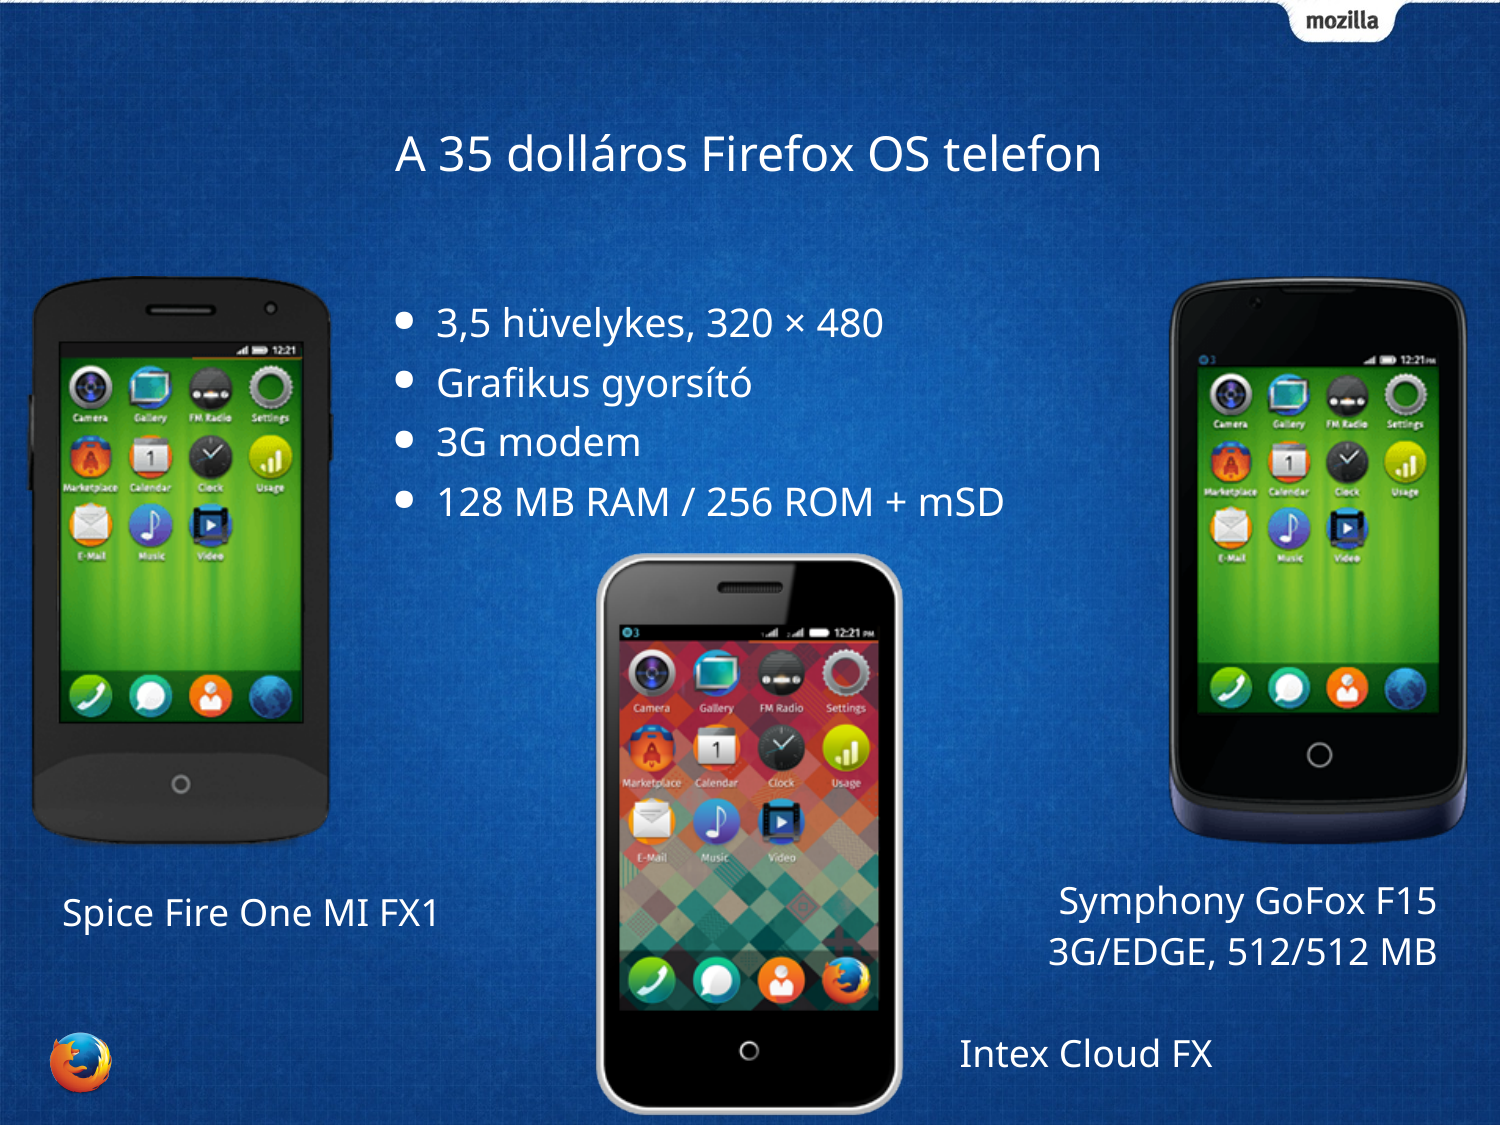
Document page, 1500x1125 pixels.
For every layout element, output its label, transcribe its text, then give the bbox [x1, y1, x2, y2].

list 3,5 hüvelykes, 320 × 480 Grafikus gyorsító 3G modem 128 MB RAM / 256 ROM + mSD [377, 295, 1099, 532]
title A 35 dolláros Firefox OS telefon [75, 45, 1425, 233]
text_box Spice Fire One MI FX1 [47, 878, 508, 945]
text_box Intex Cloud FX [944, 1020, 1453, 1087]
text_box Symphony GoFox F15 3G/EDGE, 512/512 MB [992, 866, 1453, 985]
picture [0, 0, 1500, 1125]
